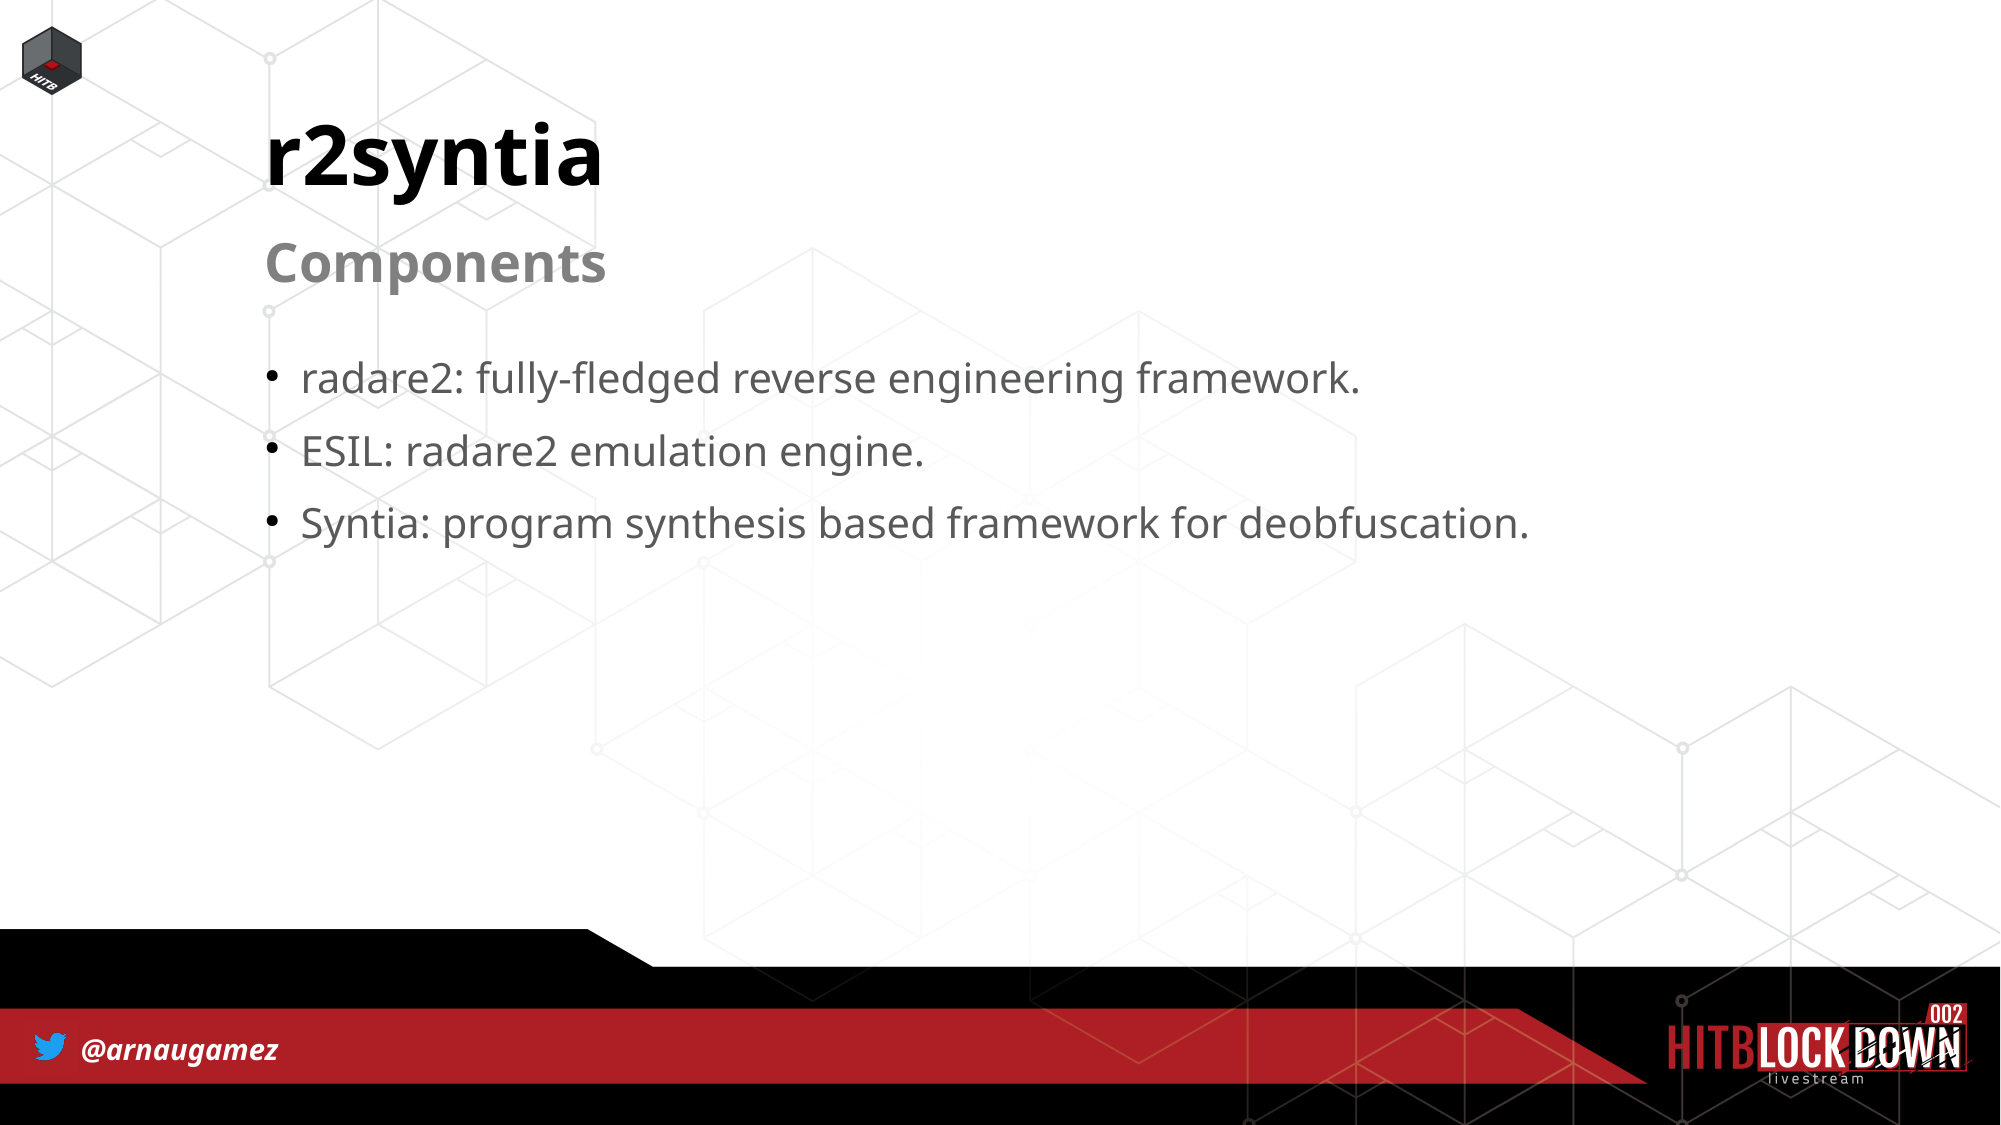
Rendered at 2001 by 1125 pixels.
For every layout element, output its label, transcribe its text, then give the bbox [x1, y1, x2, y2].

picture [0, 0, 2001, 1125]
text_box Components [249, 227, 1790, 322]
title r2syntia [249, 108, 1750, 210]
text_box radare2: fully-fledged reverse engineering framework. ESIL: radare2 emulation engine. Syntia: program synthesis based framework for deobfuscation. [250, 336, 1751, 871]
